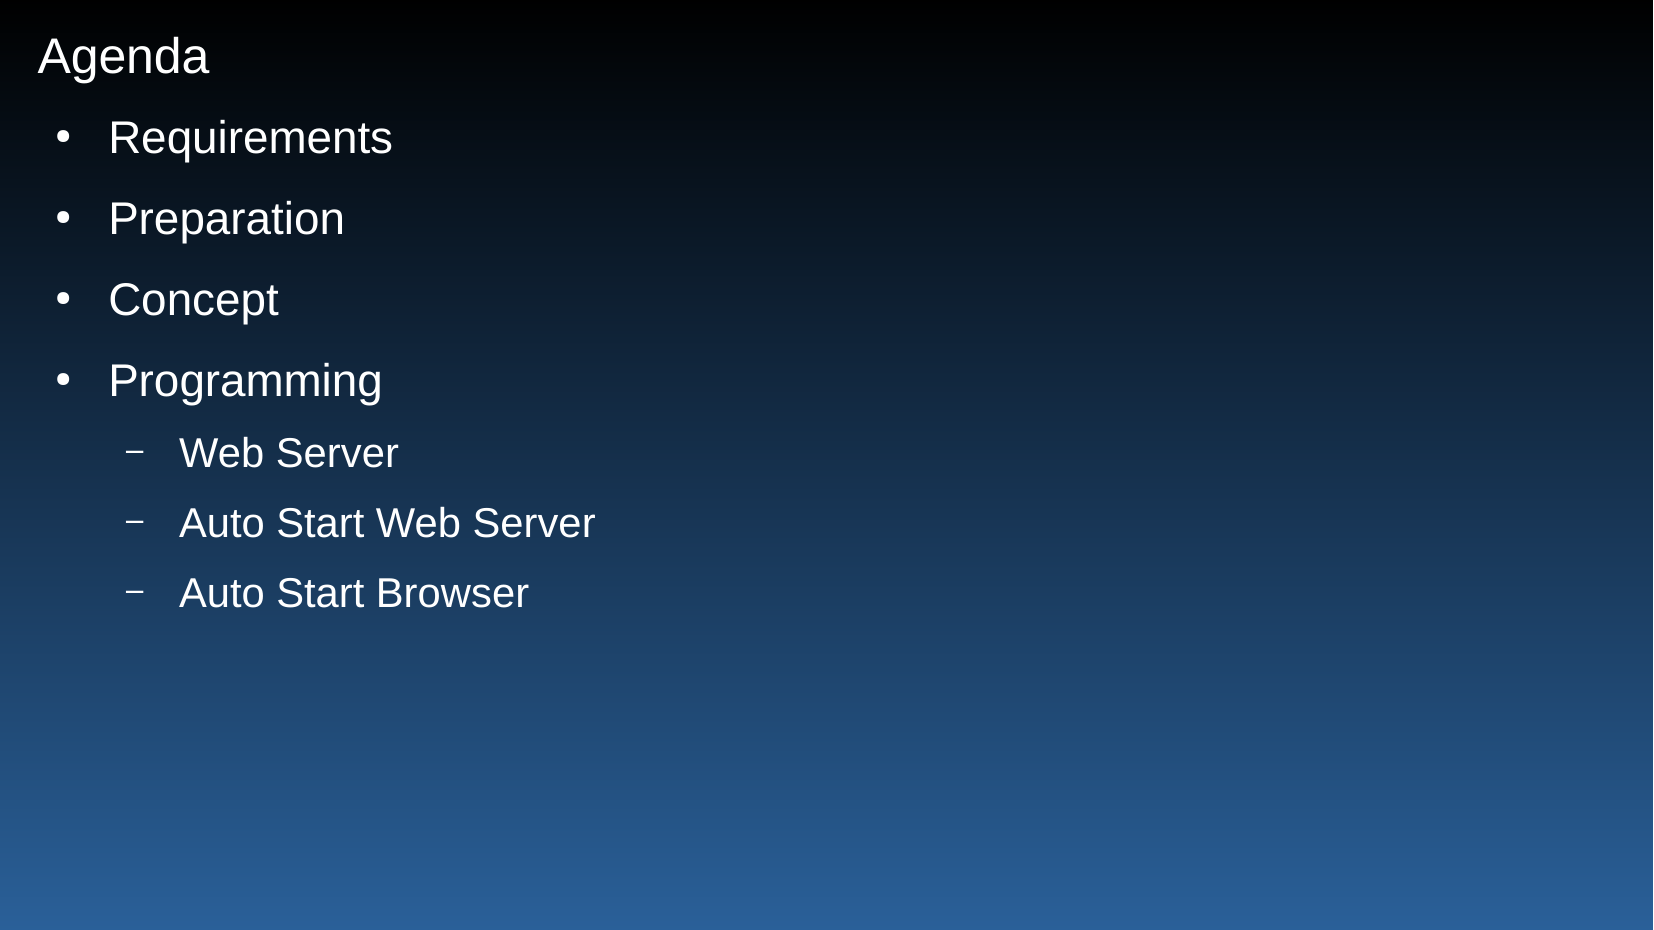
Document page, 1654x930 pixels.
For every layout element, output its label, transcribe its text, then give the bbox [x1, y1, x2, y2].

title Agenda [37, 28, 1612, 84]
list Requirements Preparation Concept Programming Web Server Auto Start Web Server Auto Start Browser [37, 112, 1612, 825]
